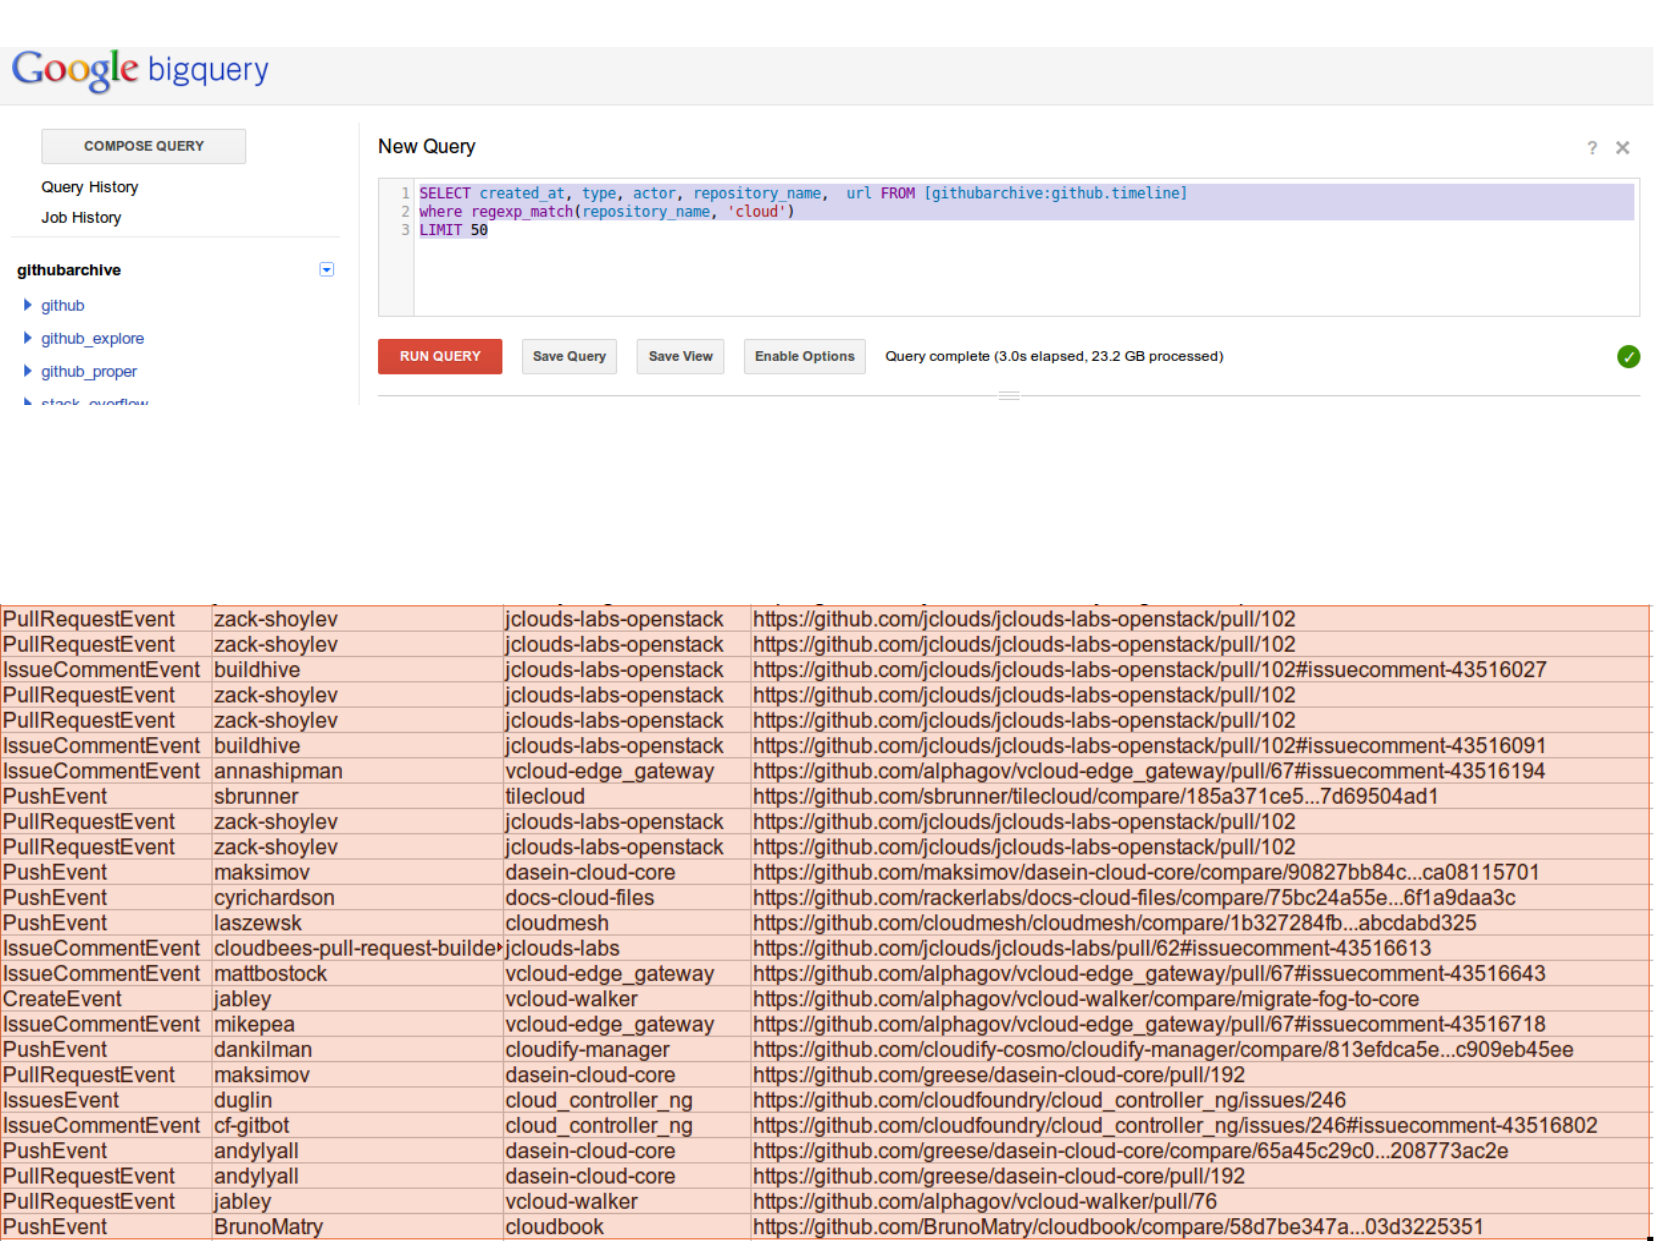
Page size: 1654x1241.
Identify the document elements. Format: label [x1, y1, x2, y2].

picture [0, 604, 1654, 1241]
picture [0, 47, 1654, 405]
